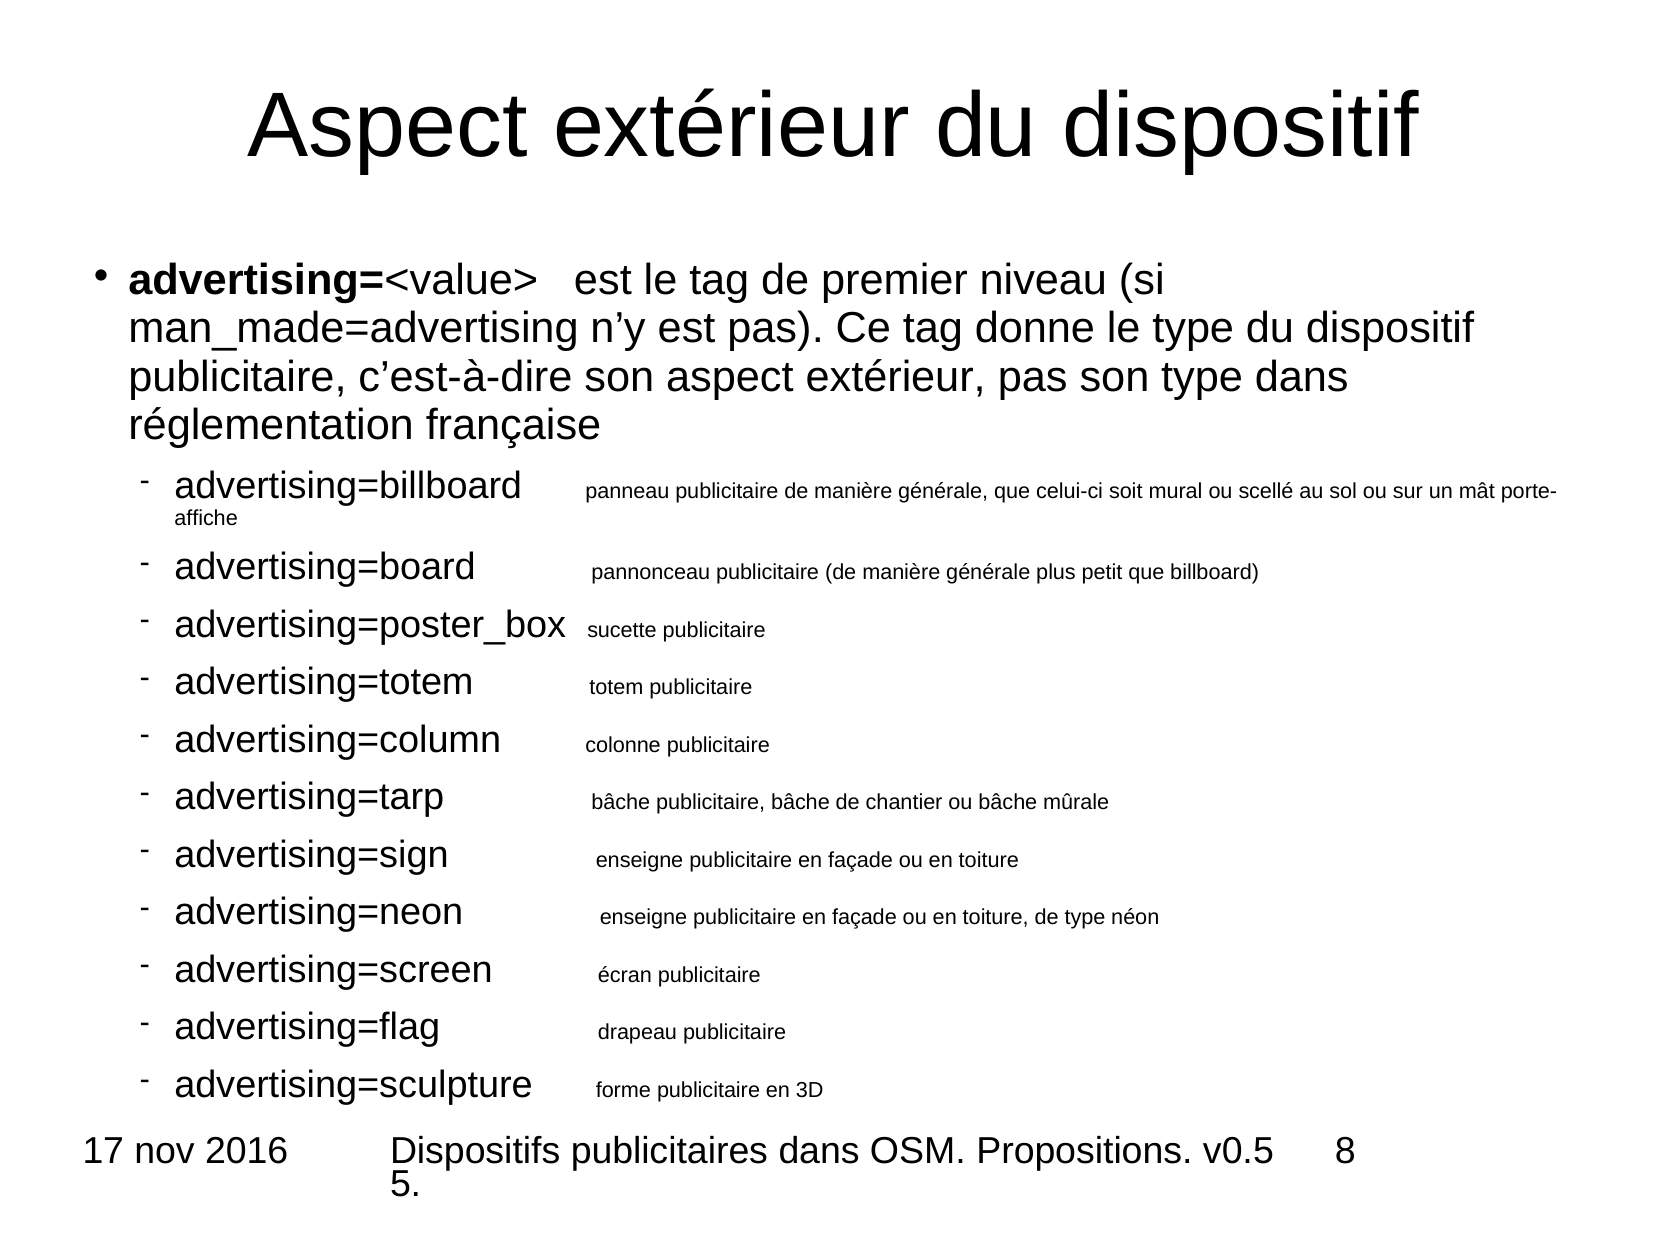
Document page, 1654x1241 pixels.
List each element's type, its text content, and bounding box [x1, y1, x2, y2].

list advertising=<value> est le tag de premier niveau (si man_made=advertising n’y est pas). Ce tag donne le type du dispositif publicitaire, c’est-à-dire son aspect extérieur, pas son type dans réglementation française advertising=billboard panneau publicitaire de manière générale, que celui-ci soit mural ou scellé au sol ou sur un mât porte-affiche advertising=board pannonceau publicitaire (de manière générale plus petit que billboard) advertising=poster_box sucette publicitaire advertising=totem totem publicitaire advertising=column colonne publicitaire advertising=tarp bâche publicitaire, bâche de chantier ou bâche mûrale advertising=sign enseigne publicitaire en façade ou en toiture advertising=neon enseigne publicitaire en façade ou en toiture, de type néon advertising=screen écran publicitaire advertising=flag drapeau publicitaire advertising=sculpture forme publicitaire en 3D [82, 179, 1571, 1110]
title Aspect extérieur du dispositif [90, 19, 1579, 225]
